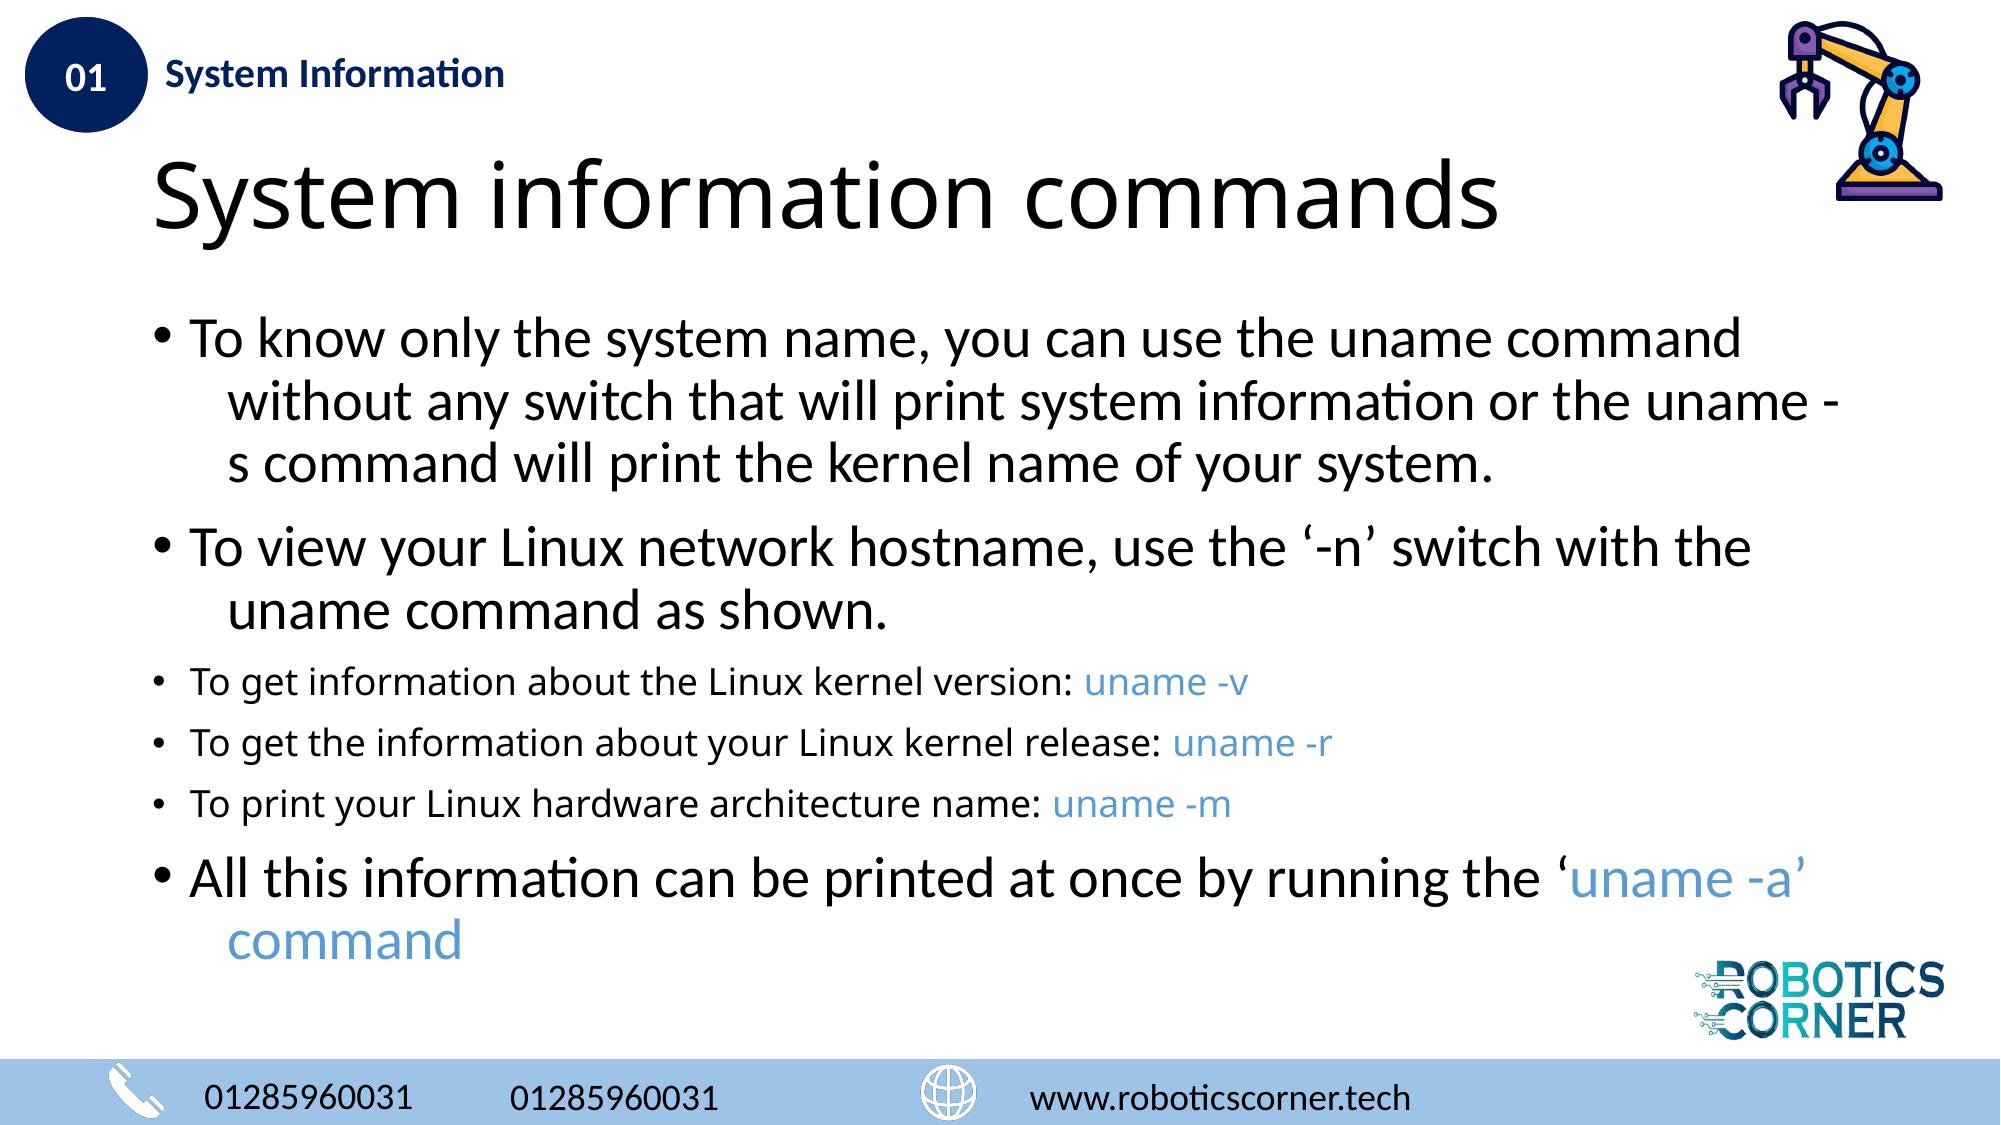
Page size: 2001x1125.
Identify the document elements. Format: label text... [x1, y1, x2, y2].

text_box 01285960031 [189, 1064, 495, 1125]
picture [103, 1057, 170, 1124]
text_box 01 [22, 14, 150, 136]
text_box [0, 1059, 915, 1125]
text_box System Information [150, 38, 622, 154]
text_box 01285960031 [495, 1064, 827, 1125]
list To know only the system name, you can use the uname command without any switch that will print system information or the uname -s command will print the kernel name of your system. To view your Linux network hostname, use the ‘-n’ switch with the uname command as shown. To get information about the Linux kernel version: uname -v To get the information about your Linux kernel release: uname -r To print your Linux hardware architecture name: uname -m All this information can be printed at once by running the ‘uname -a’ command [137, 299, 1863, 1014]
text_box www.roboticscorner.tech [1014, 1065, 1546, 1125]
text_box [981, 1059, 1680, 1125]
picture [1771, 21, 1951, 201]
picture [915, 1059, 981, 1125]
text_box [1953, 1059, 2000, 1125]
picture [1680, 859, 1953, 1125]
title System information commands [137, 90, 1863, 299]
